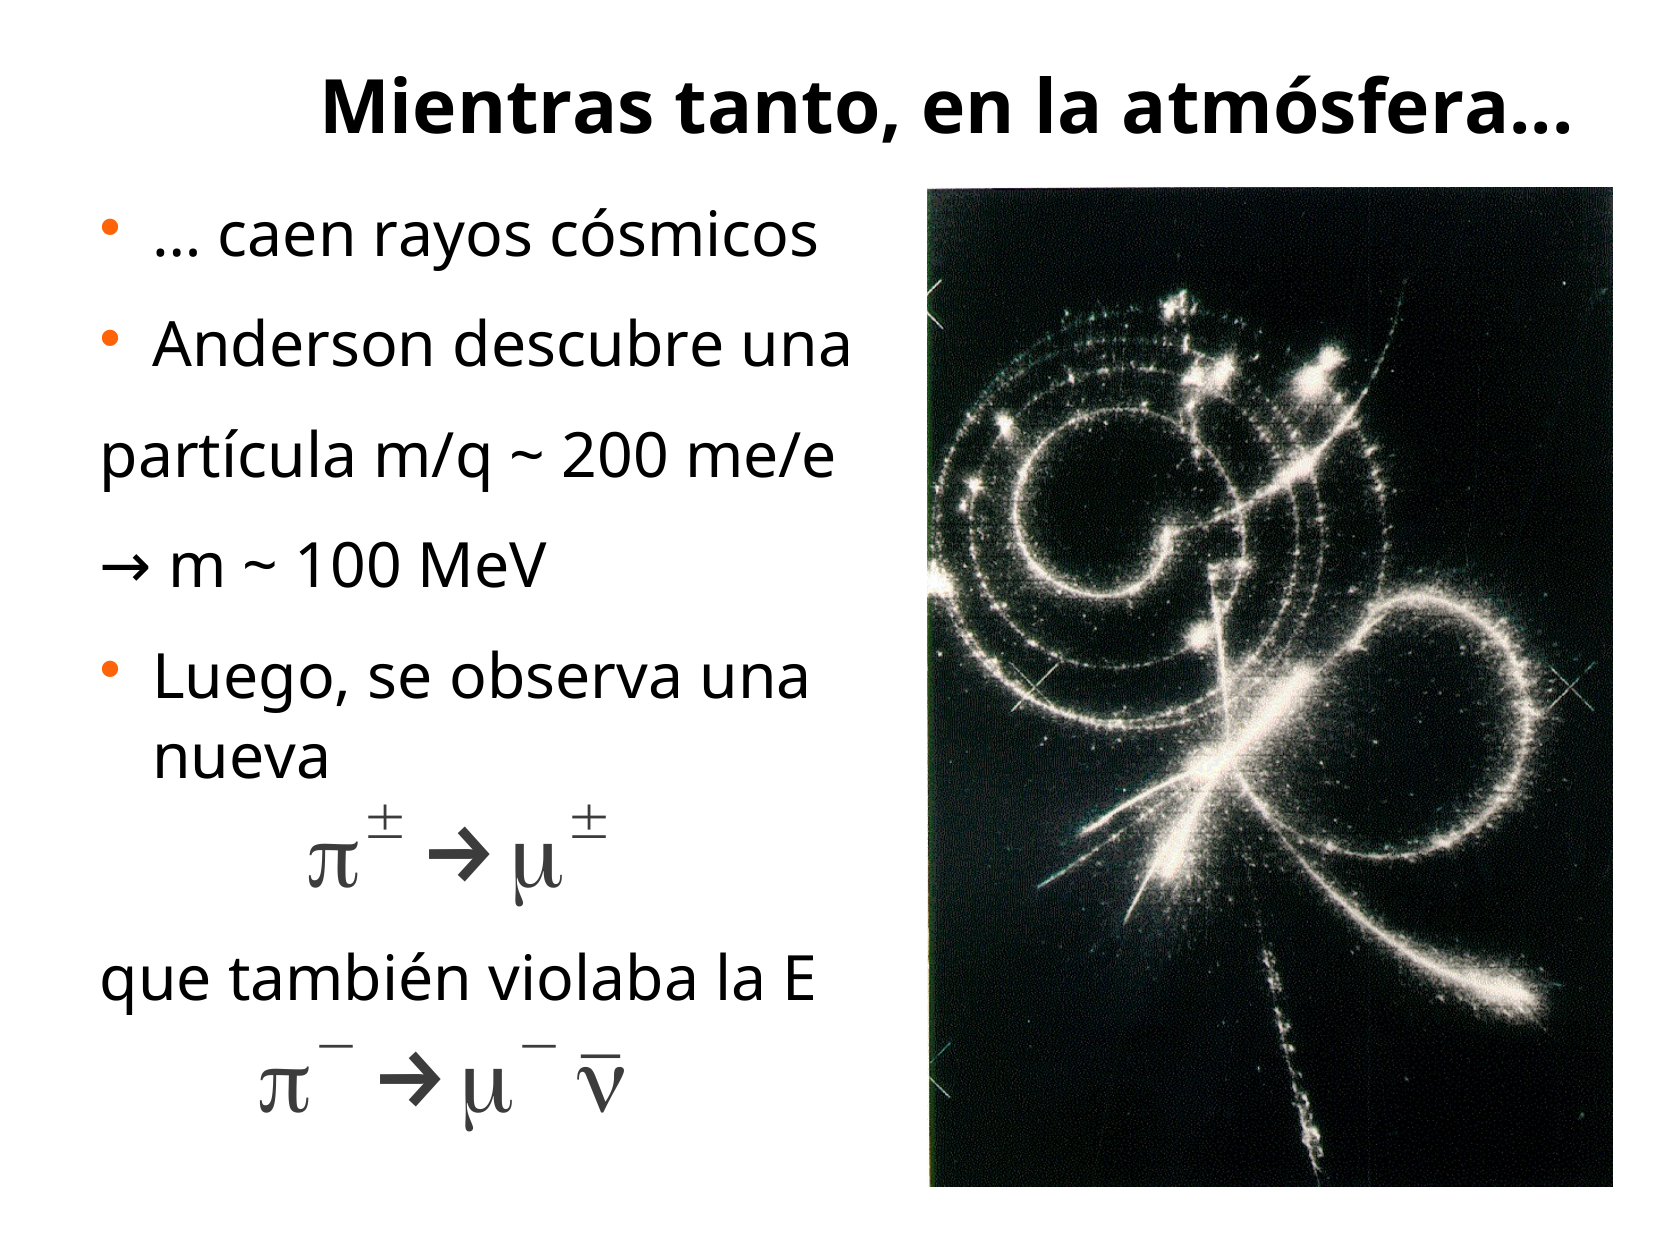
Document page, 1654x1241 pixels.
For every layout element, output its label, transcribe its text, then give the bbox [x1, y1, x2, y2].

chart [251, 1012, 639, 1141]
picture [927, 187, 1613, 1187]
chart [300, 787, 622, 916]
list … caen rayos cósmicos Anderson descubre una partícula m/q ~ 200 me/e → m ~ 100 MeV Luego, se observa una nueva que también violaba la E [82, 187, 863, 1013]
title Mientras tanto, en la atmósfera... [86, 49, 1575, 151]
